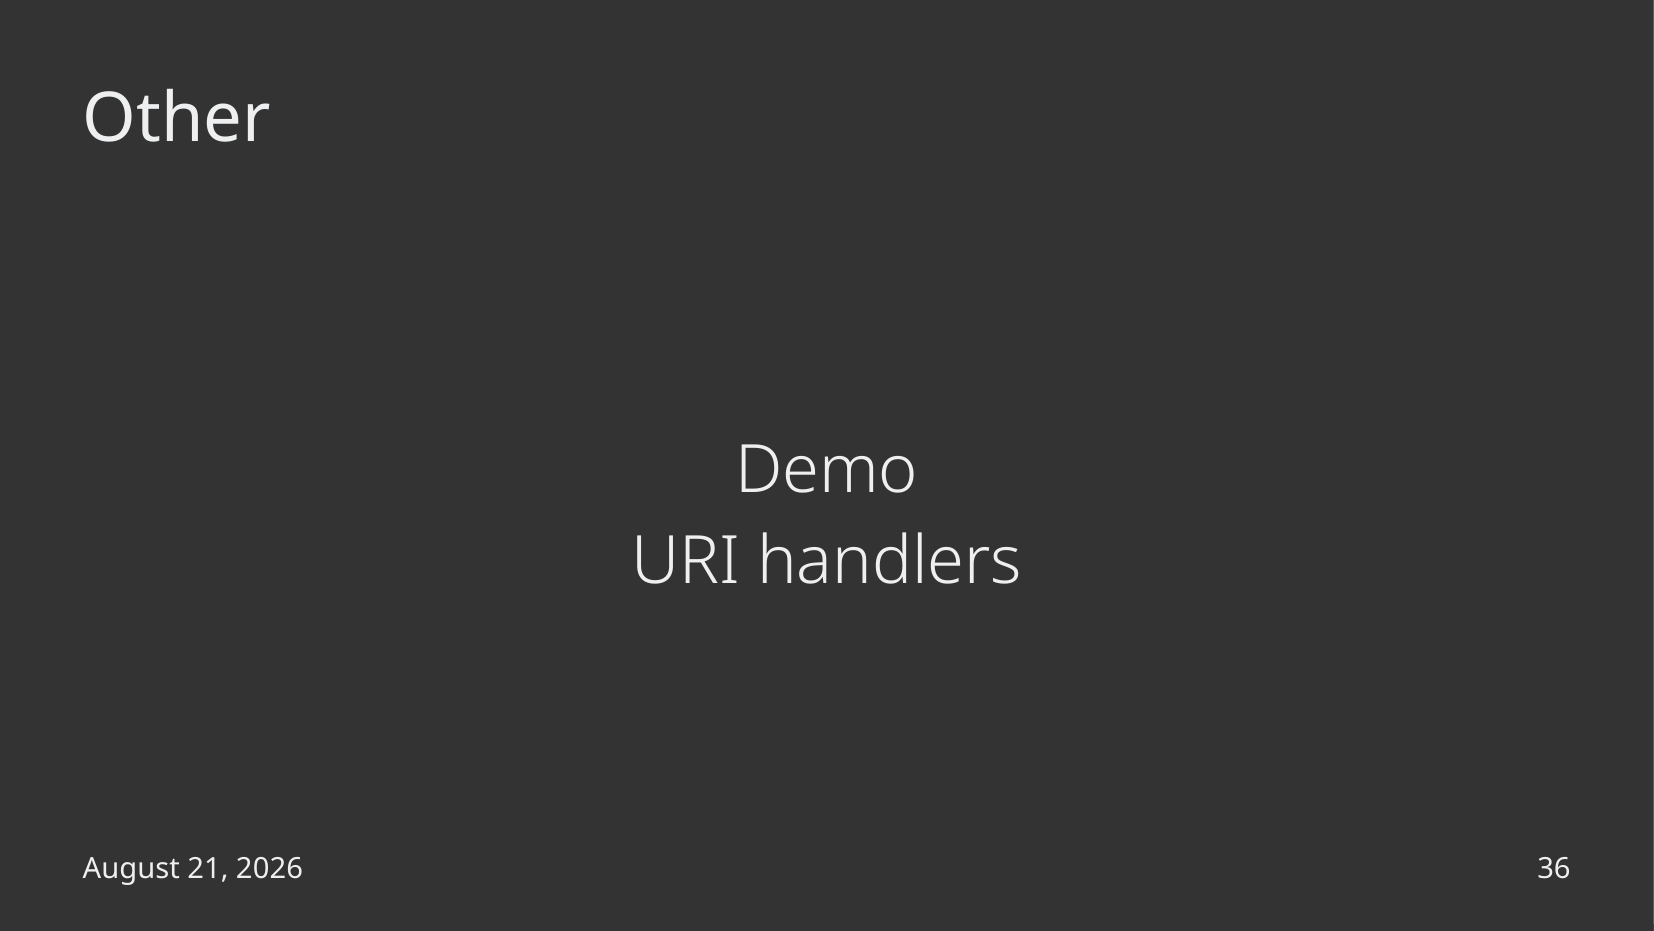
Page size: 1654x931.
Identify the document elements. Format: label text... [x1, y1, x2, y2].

subtitle Demo URI handlers [82, 217, 1571, 808]
title Other [82, 36, 1571, 193]
